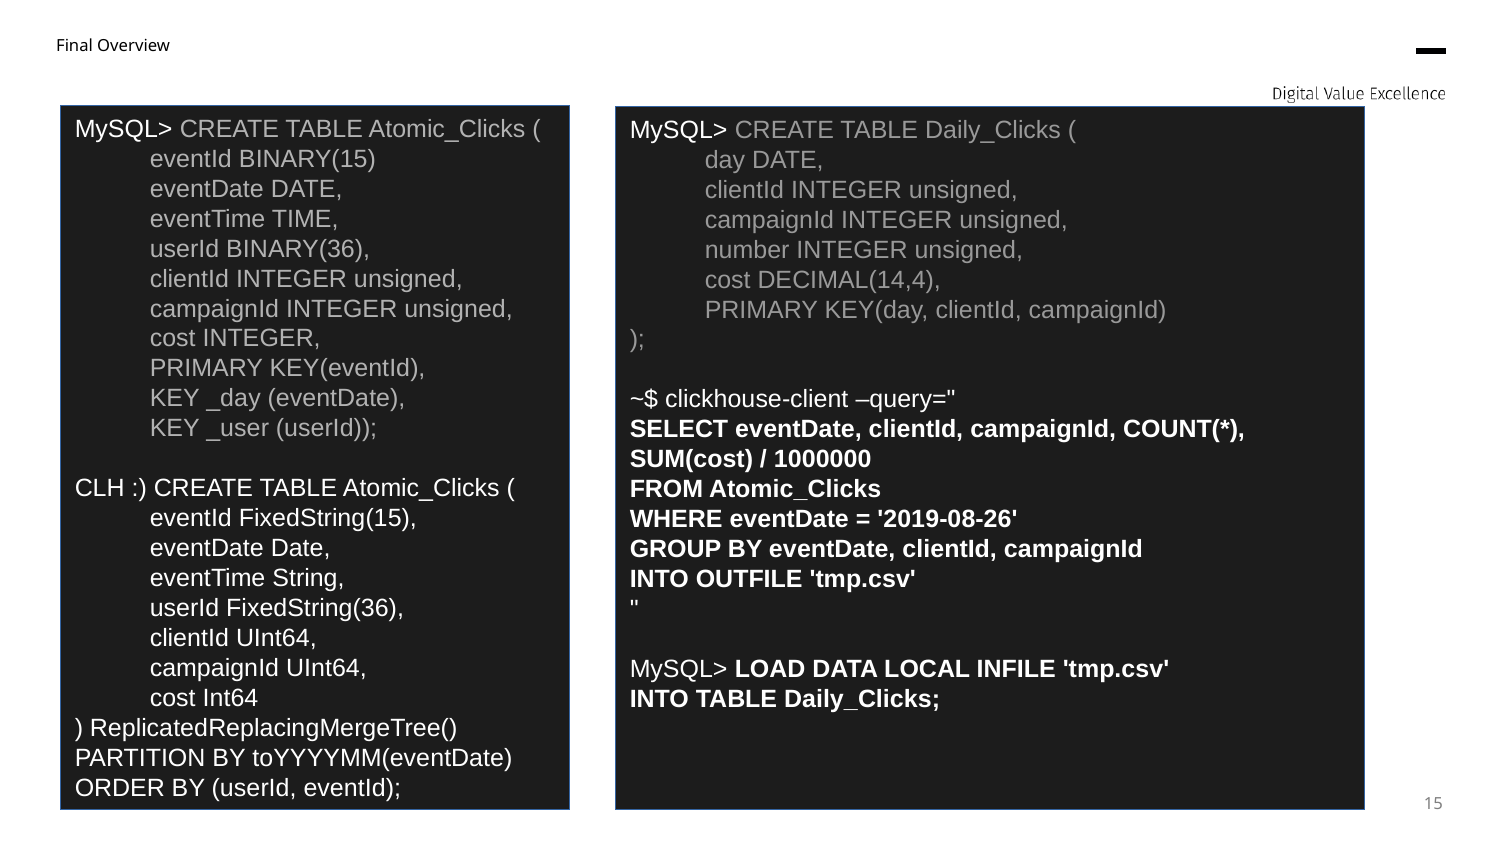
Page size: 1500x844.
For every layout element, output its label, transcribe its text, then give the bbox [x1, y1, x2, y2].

text_box MySQL> CREATE TABLE Daily_Clicks ( day DATE, clientId INTEGER unsigned, campaignId INTEGER unsigned, number INTEGER unsigned, cost DECIMAL(14,4), PRIMARY KEY(day, clientId, campaignId) ); ~$ clickhouse-client –query=" SELECT eventDate, clientId, campaignId, COUNT(*), SUM(cost) / 1000000 FROM Atomic_Clicks WHERE eventDate = '2019-08-26' GROUP BY eventDate, clientId, campaignId INTO OUTFILE 'tmp.csv' " MySQL> LOAD DATA LOCAL INFILE 'tmp.csv' INTO TABLE Daily_Clicks; [615, 106, 1365, 810]
text_box MySQL> CREATE TABLE Atomic_Clicks ( eventId BINARY(15) eventDate DATE, eventTime TIME, userId BINARY(36), clientId INTEGER unsigned, campaignId INTEGER unsigned, cost INTEGER, PRIMARY KEY(eventId), KEY _day (eventDate), KEY _user (userId)); CLH :) CREATE TABLE Atomic_Clicks ( eventId FixedString(15), eventDate Date, eventTime String, userId FixedString(36), clientId UInt64, campaignId UInt64, cost Int64 ) ReplicatedReplacingMergeTree() PARTITION BY toYYYYMM(eventDate) ORDER BY (userId, eventId); [60, 105, 570, 810]
text_box <number> [1104, 782, 1455, 827]
text_box Final Overview [44, 29, 1216, 72]
